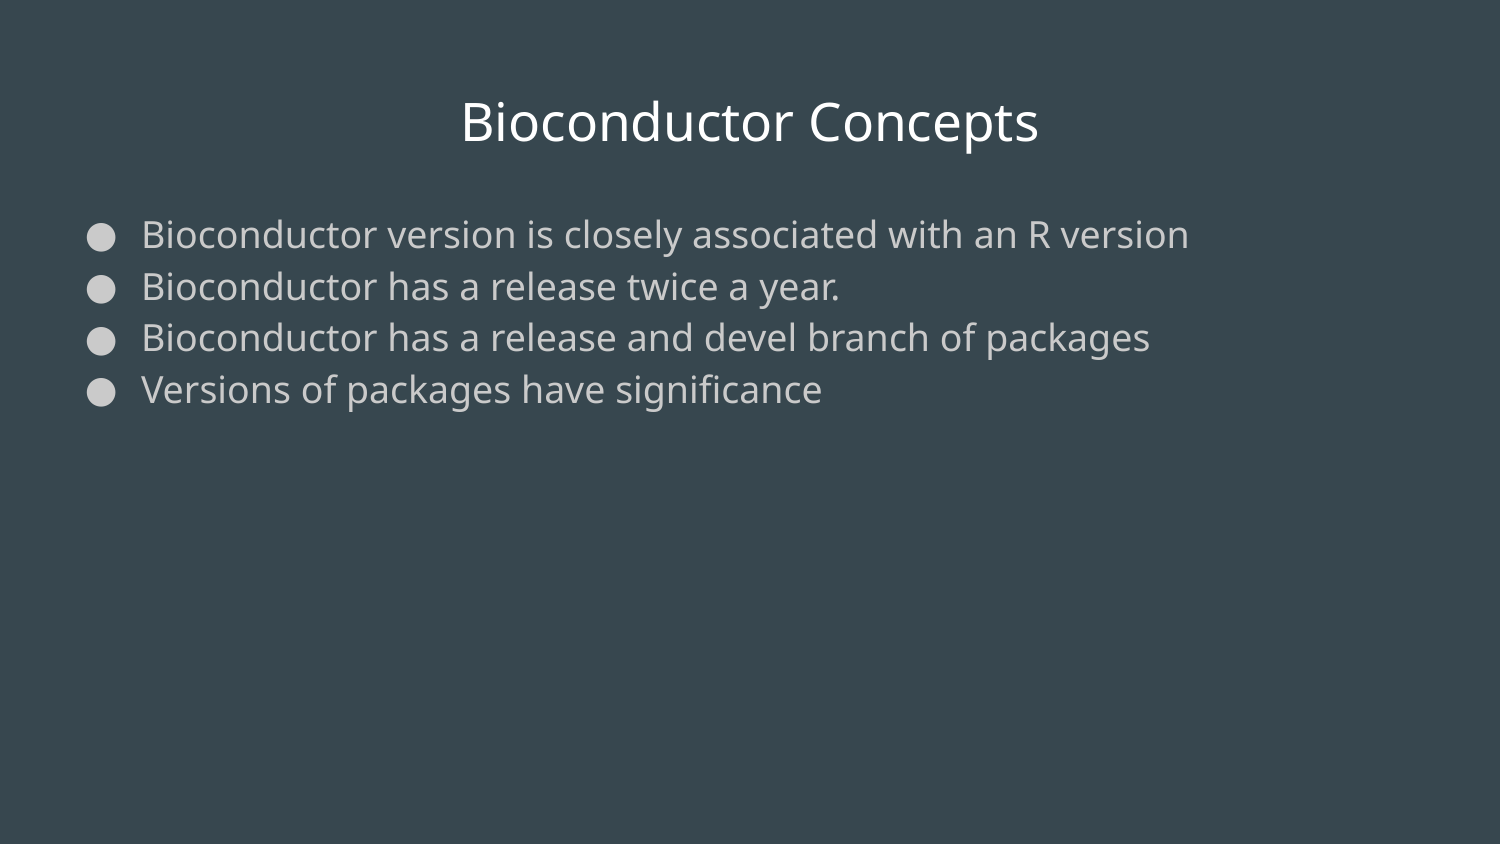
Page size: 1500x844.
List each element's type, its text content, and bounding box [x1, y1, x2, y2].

title Bioconductor Concepts [51, 72, 1449, 167]
list Bioconductor version is closely associated with an R version Bioconductor has a release twice a year. Bioconductor has a release and devel branch of packages Versions of packages have significance [51, 189, 1449, 750]
